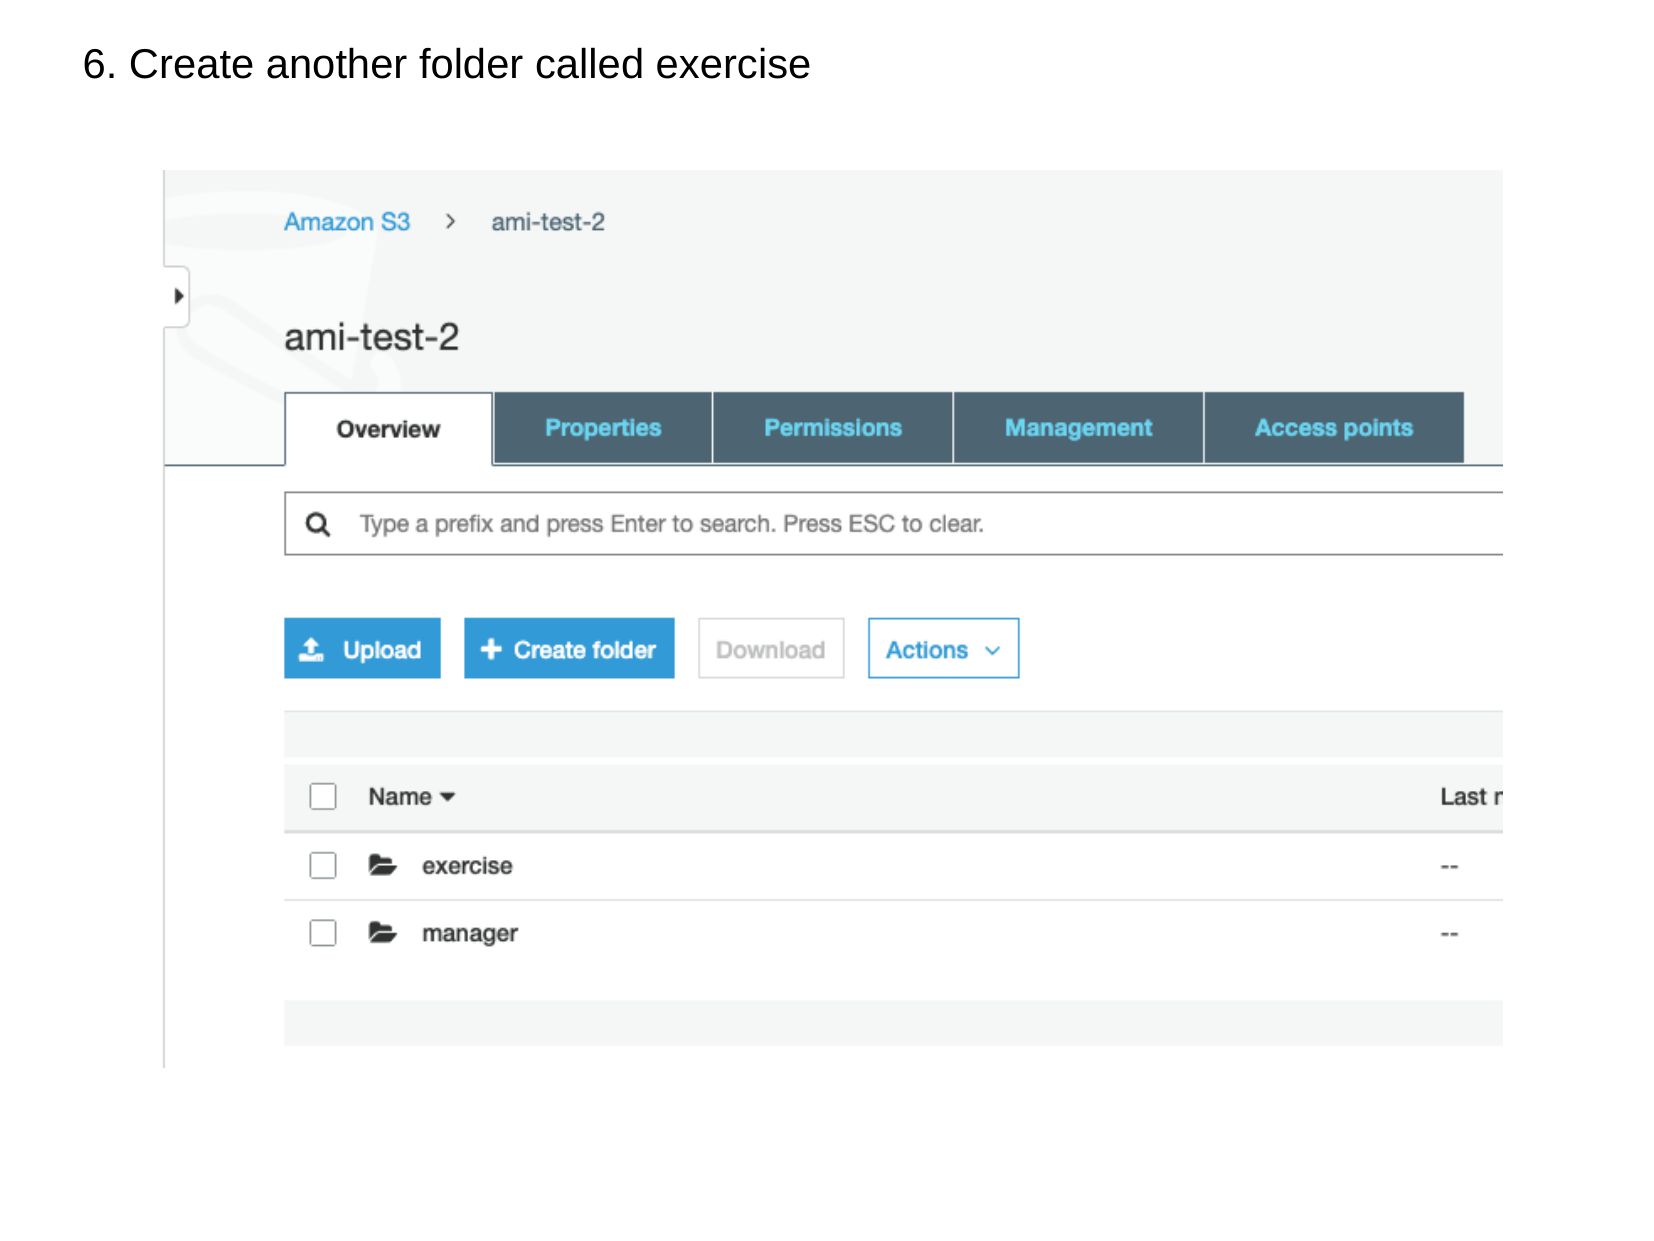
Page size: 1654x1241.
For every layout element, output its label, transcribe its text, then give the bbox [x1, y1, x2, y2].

list 6. Create another folder called exercise [82, 37, 1571, 171]
picture [150, 170, 1503, 1068]
